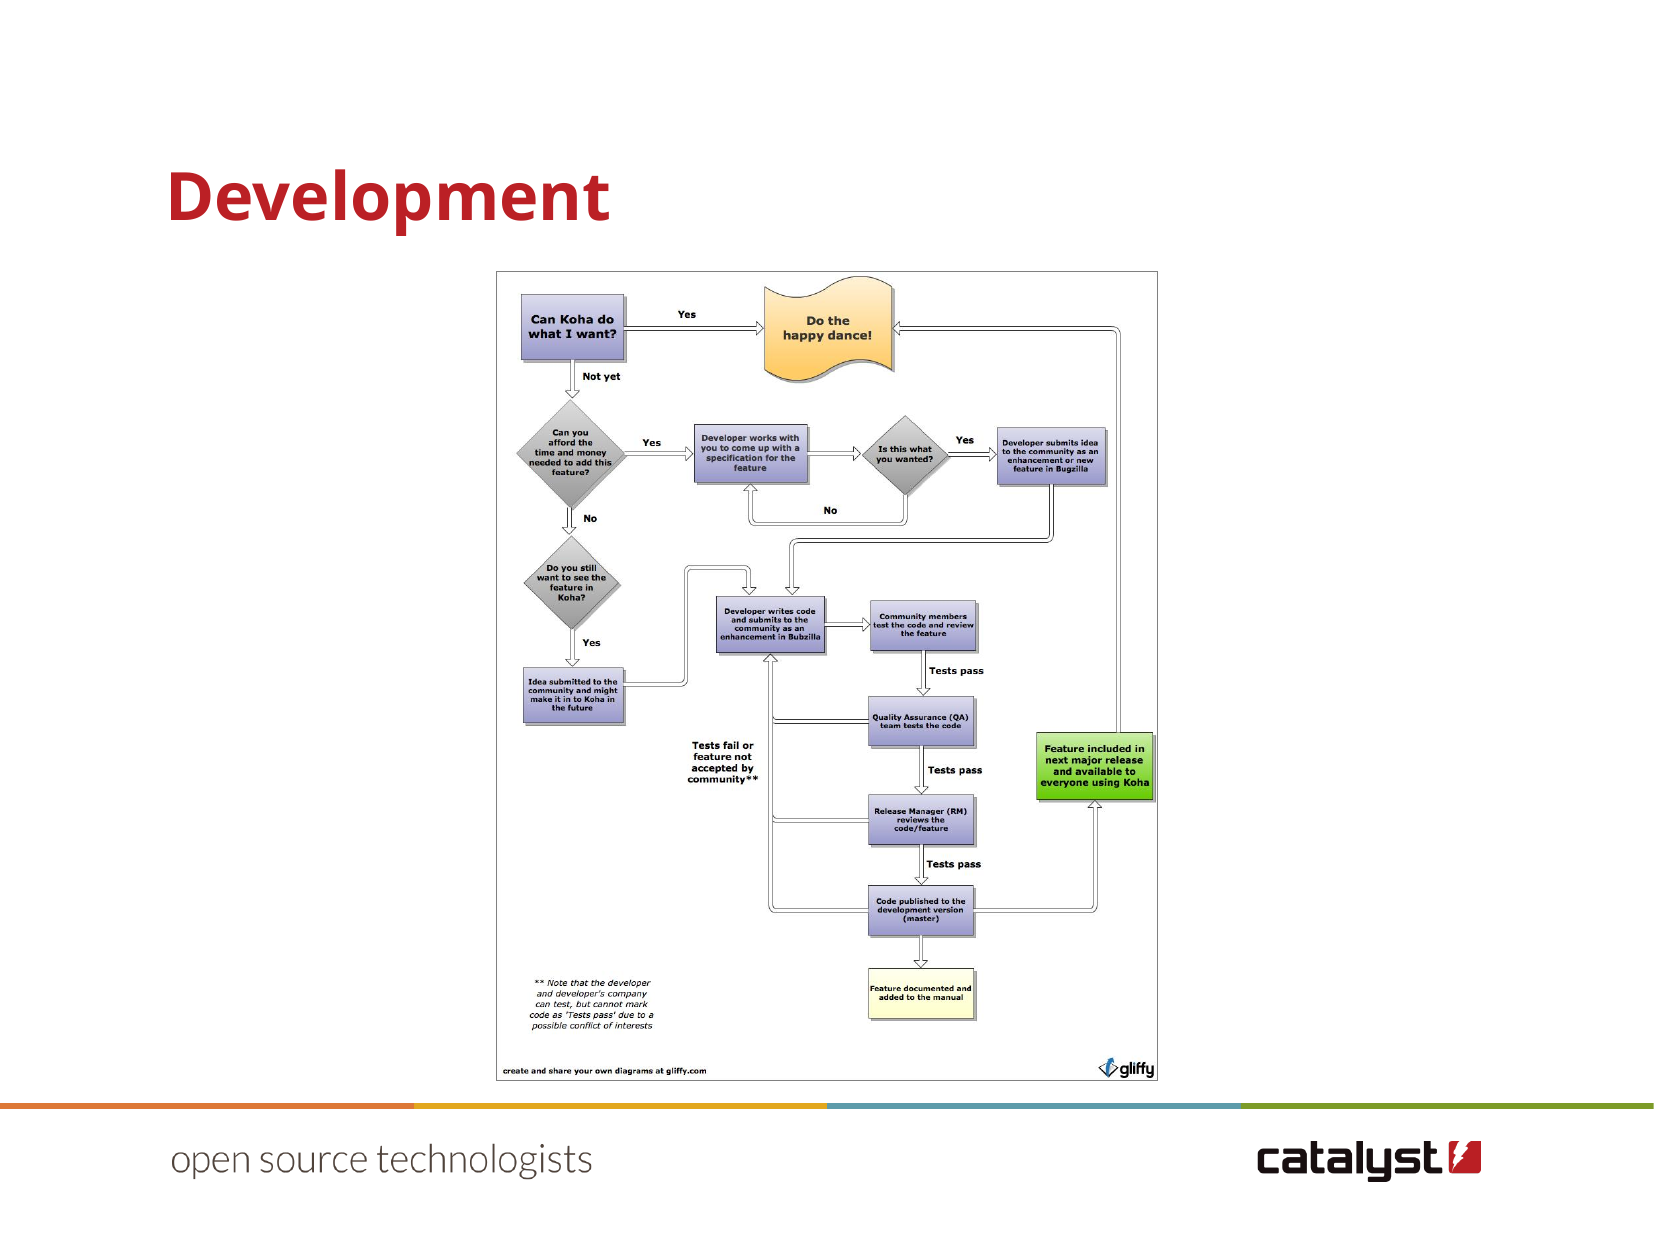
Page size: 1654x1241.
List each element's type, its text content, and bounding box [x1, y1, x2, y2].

picture [0, 1103, 1654, 1182]
picture [496, 271, 1158, 1081]
title Development [165, 90, 1489, 298]
